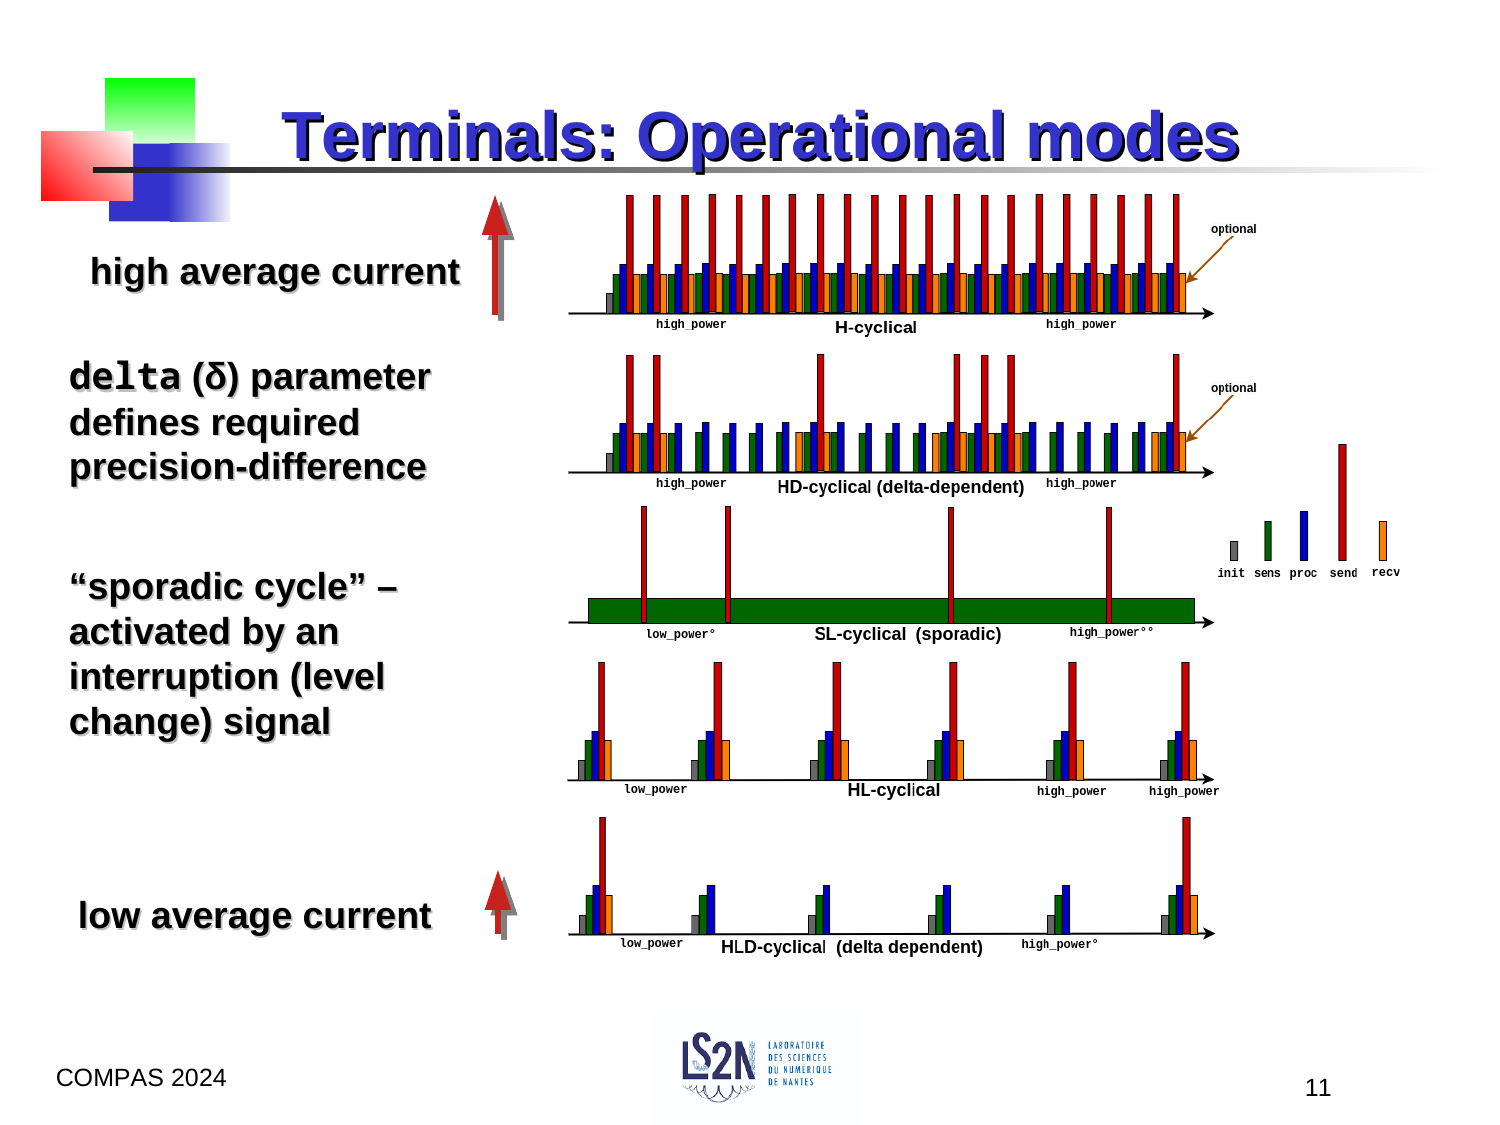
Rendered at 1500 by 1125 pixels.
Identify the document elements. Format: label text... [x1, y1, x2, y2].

text_box low average current [63, 883, 499, 944]
picture [651, 1009, 862, 1125]
text_box “sporadic cycle” – activated by an interruption (level change) signal [54, 554, 511, 750]
picture [559, 194, 1400, 962]
text_box delta (δ) parameter defines required precision-difference [54, 345, 511, 496]
title Terminals: Operational modes [175, 74, 1276, 180]
text_box high average current [75, 239, 511, 300]
